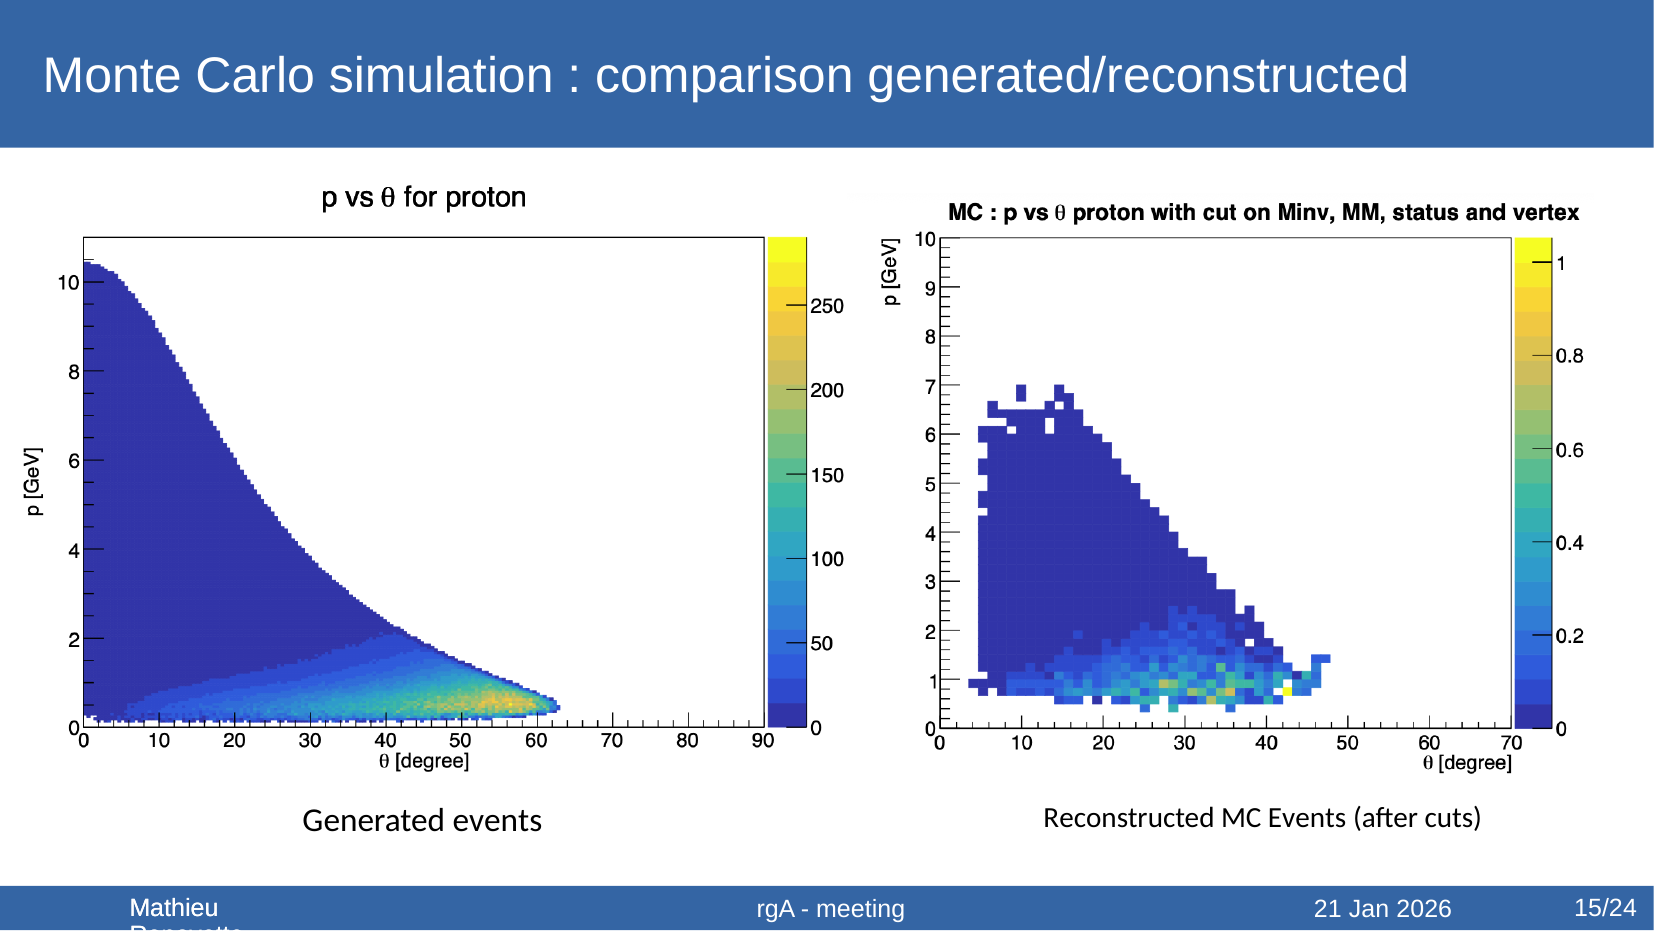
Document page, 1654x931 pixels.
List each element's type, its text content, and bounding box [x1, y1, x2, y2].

text_box [0, 0, 1654, 148]
text_box 15/24 [1559, 885, 1654, 930]
text_box [0, 885, 131, 931]
text_box Mathieu Ronayette [114, 885, 355, 929]
text_box Monte Carlo simulation : comparison generated/reconstructed [27, 40, 1560, 114]
text_box Reconstructed MC Events (after cuts) [1028, 791, 1504, 842]
text_box 21 Jan 2026 [1299, 887, 1536, 931]
text_box [226, 885, 1654, 931]
text_box Generated events [287, 791, 569, 847]
picture [9, 181, 1594, 781]
text_box rgA - meeting [734, 887, 953, 931]
